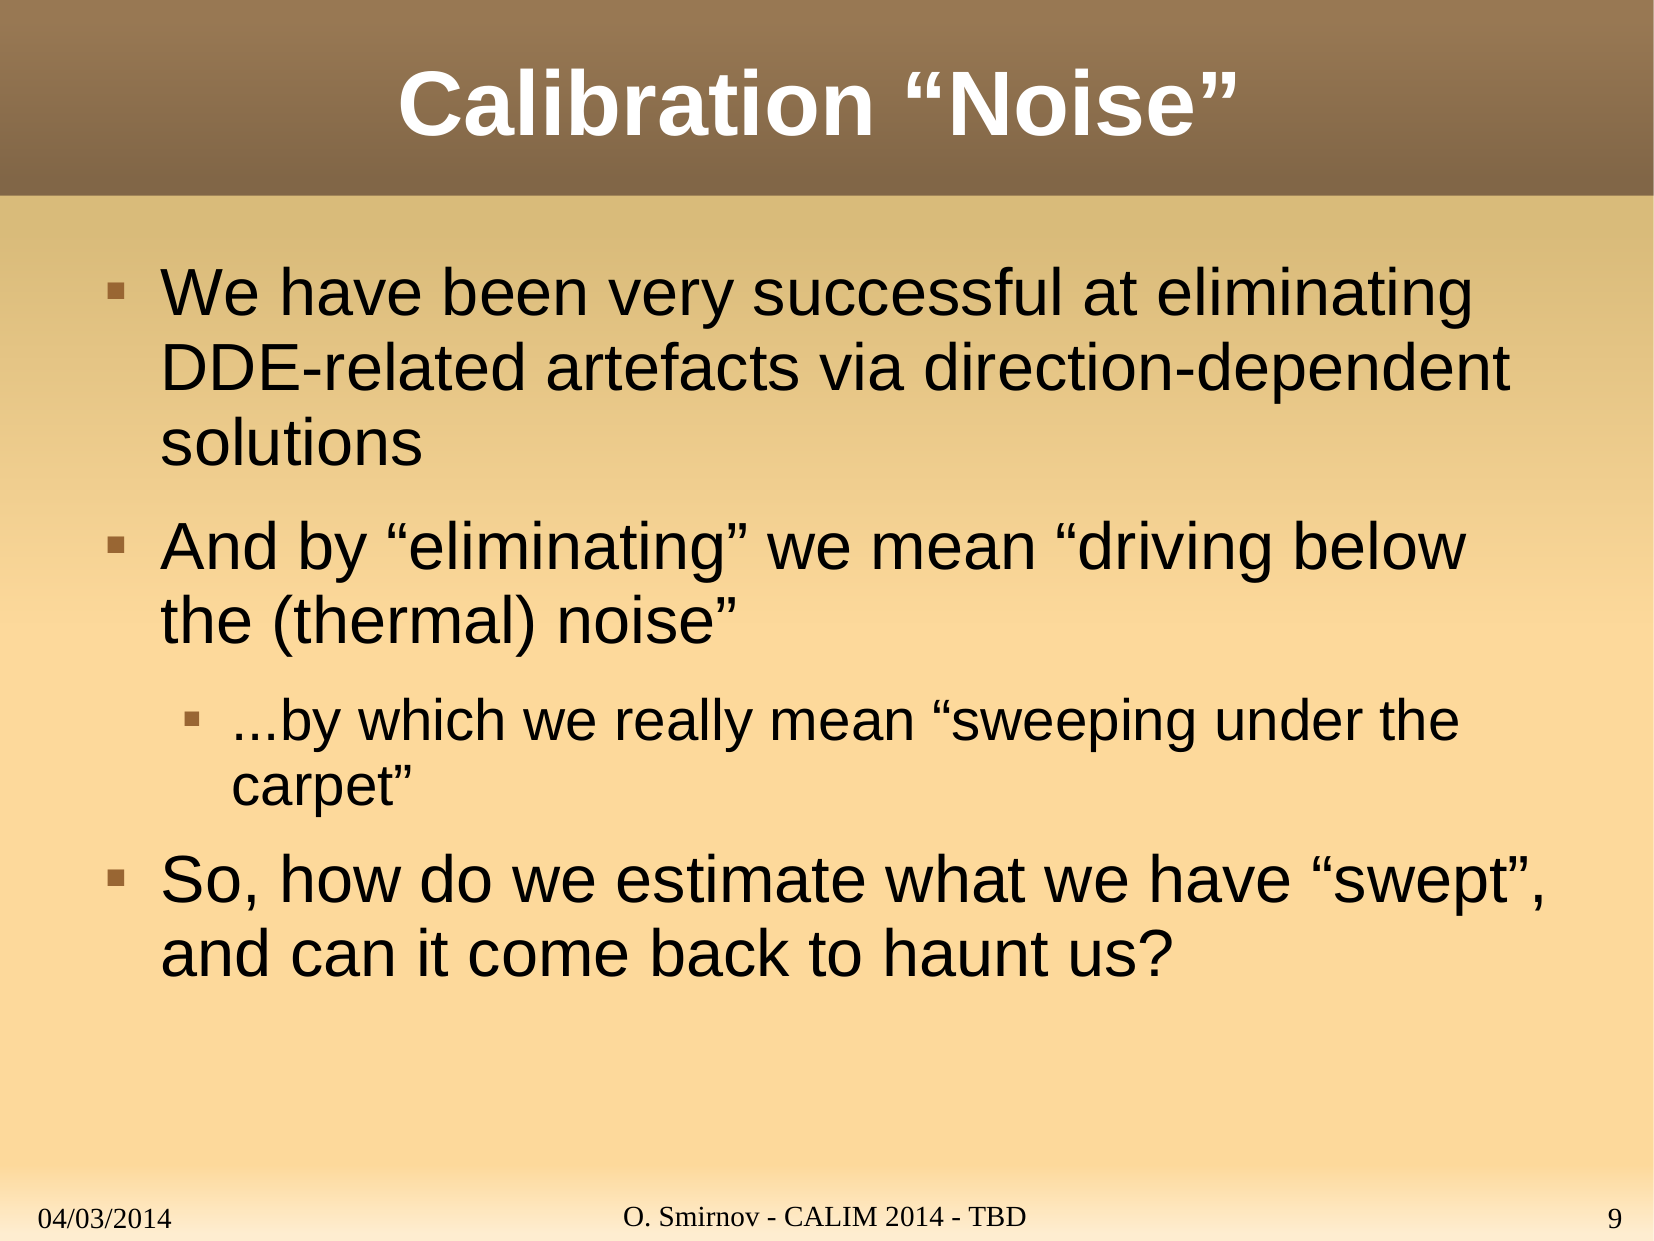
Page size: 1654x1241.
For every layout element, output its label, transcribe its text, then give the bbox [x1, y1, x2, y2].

picture [0, 0, 1654, 1241]
title Calibration “Noise” [76, 0, 1565, 208]
list We have been very successful at eliminating DDE-related artefacts via direction-dependent solutions And by “eliminating” we mean “driving below the (thermal) noise” ...by which we really mean “sweeping under the carpet” So, how do we estimate what we have “swept”, and can it come back to haunt us? [90, 255, 1579, 1074]
